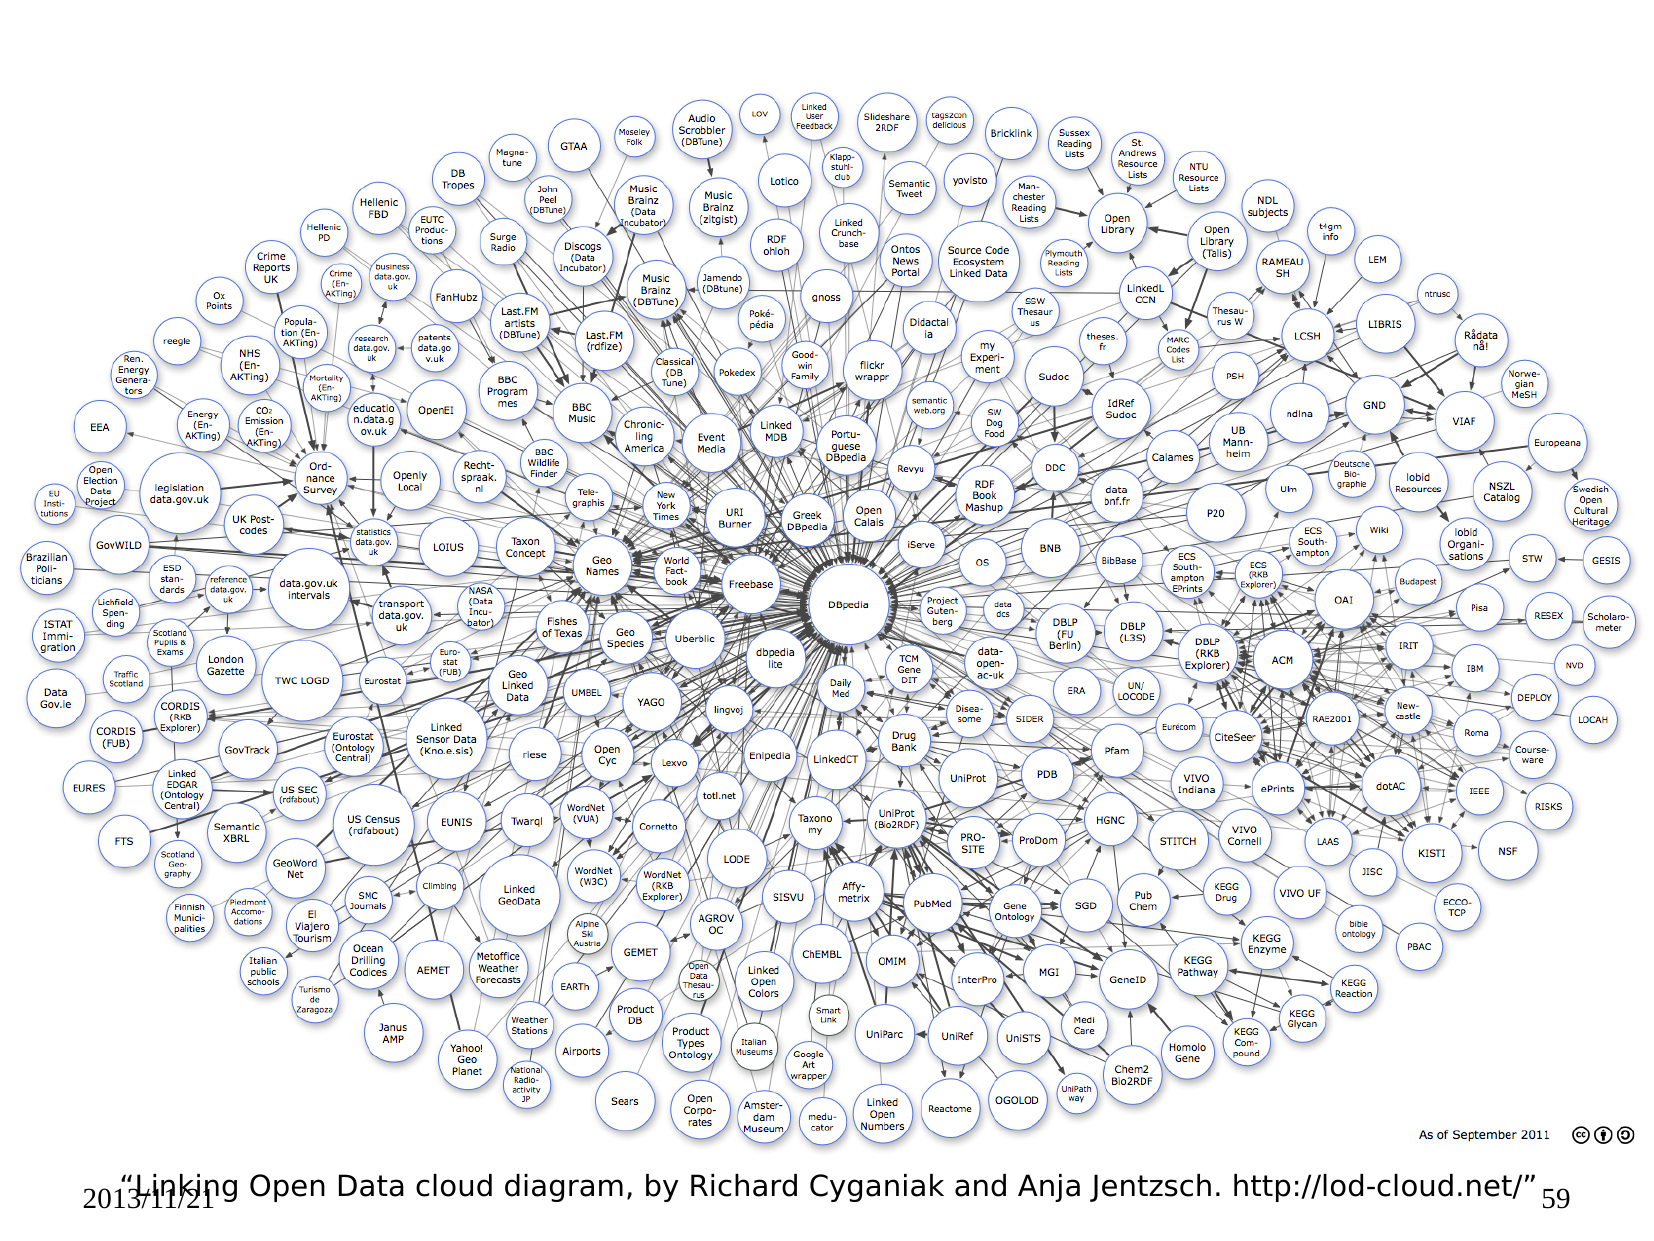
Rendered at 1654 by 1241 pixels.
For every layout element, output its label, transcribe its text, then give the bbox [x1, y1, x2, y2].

text_box “Linking Open Data cloud diagram, by Richard Cyganiak and Anja Jentzsch. http://lod-cloud.net/” [6, 1161, 1653, 1241]
picture [2, 76, 1654, 1168]
